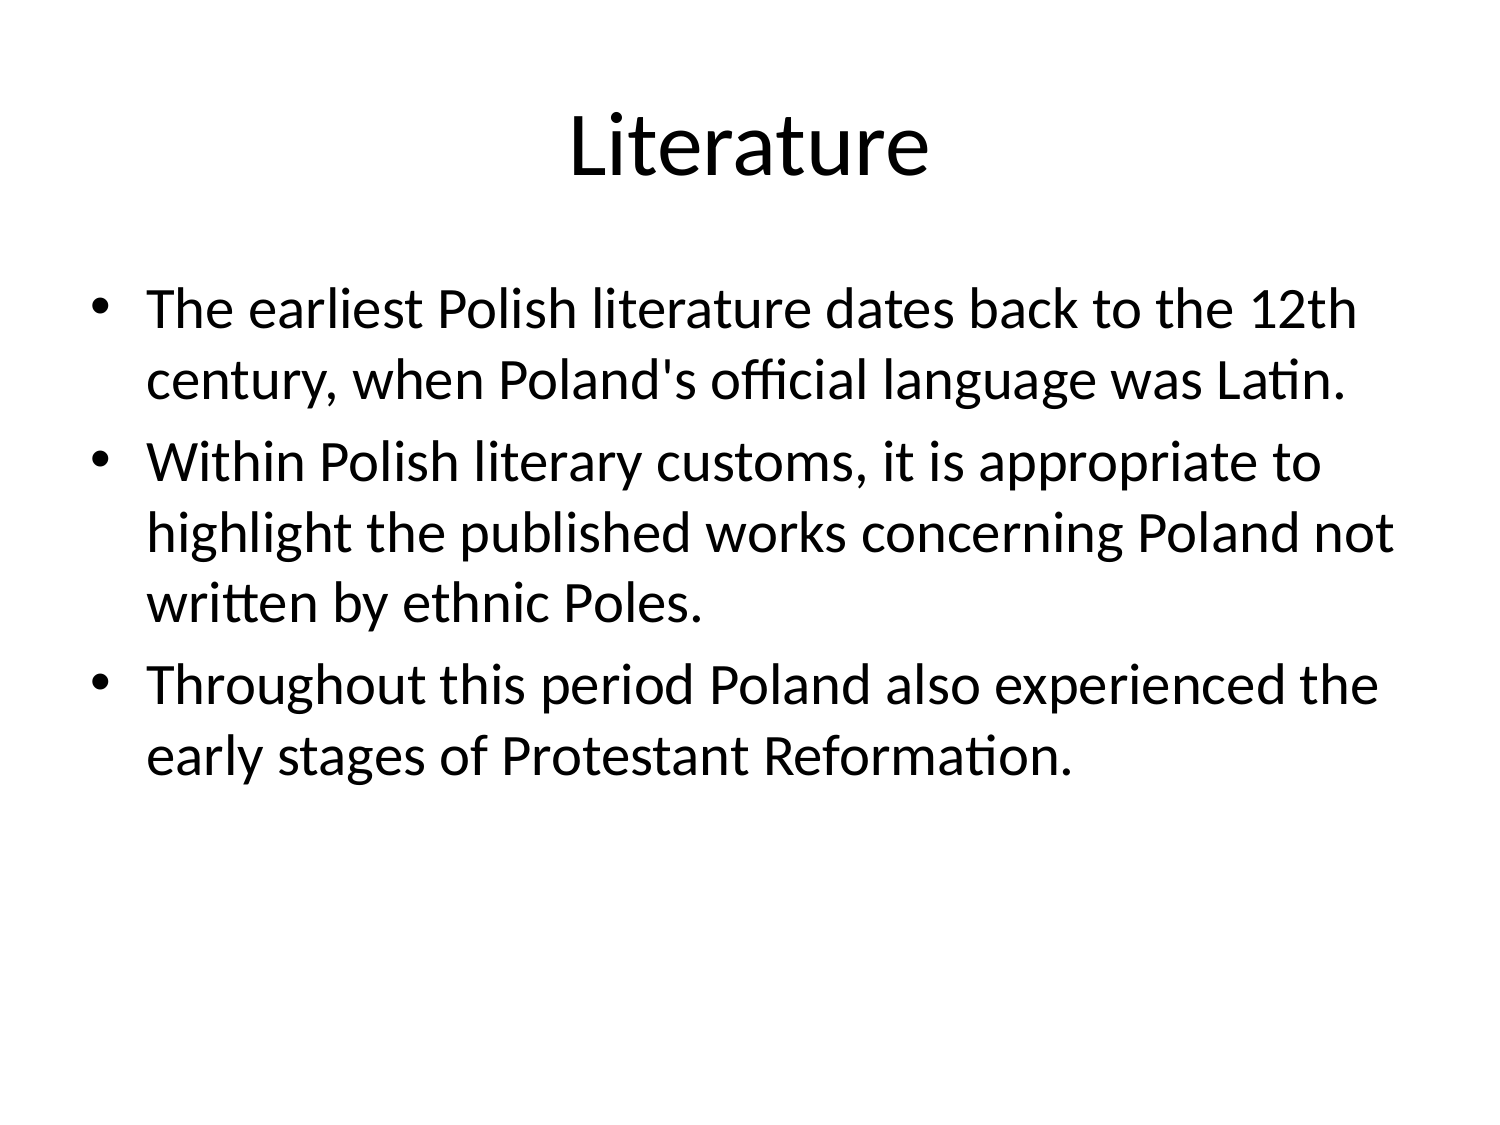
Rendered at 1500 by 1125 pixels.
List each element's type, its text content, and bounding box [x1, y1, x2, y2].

list The earliest Polish literature dates back to the 12th century, when Poland's official language was Latin. Within Polish literary customs, it is appropriate to highlight the published works concerning Poland not written by ethnic Poles. Throughout this period Poland also experienced the early stages of Protestant Reformation. [75, 262, 1425, 1005]
title Literature [75, 45, 1425, 233]
